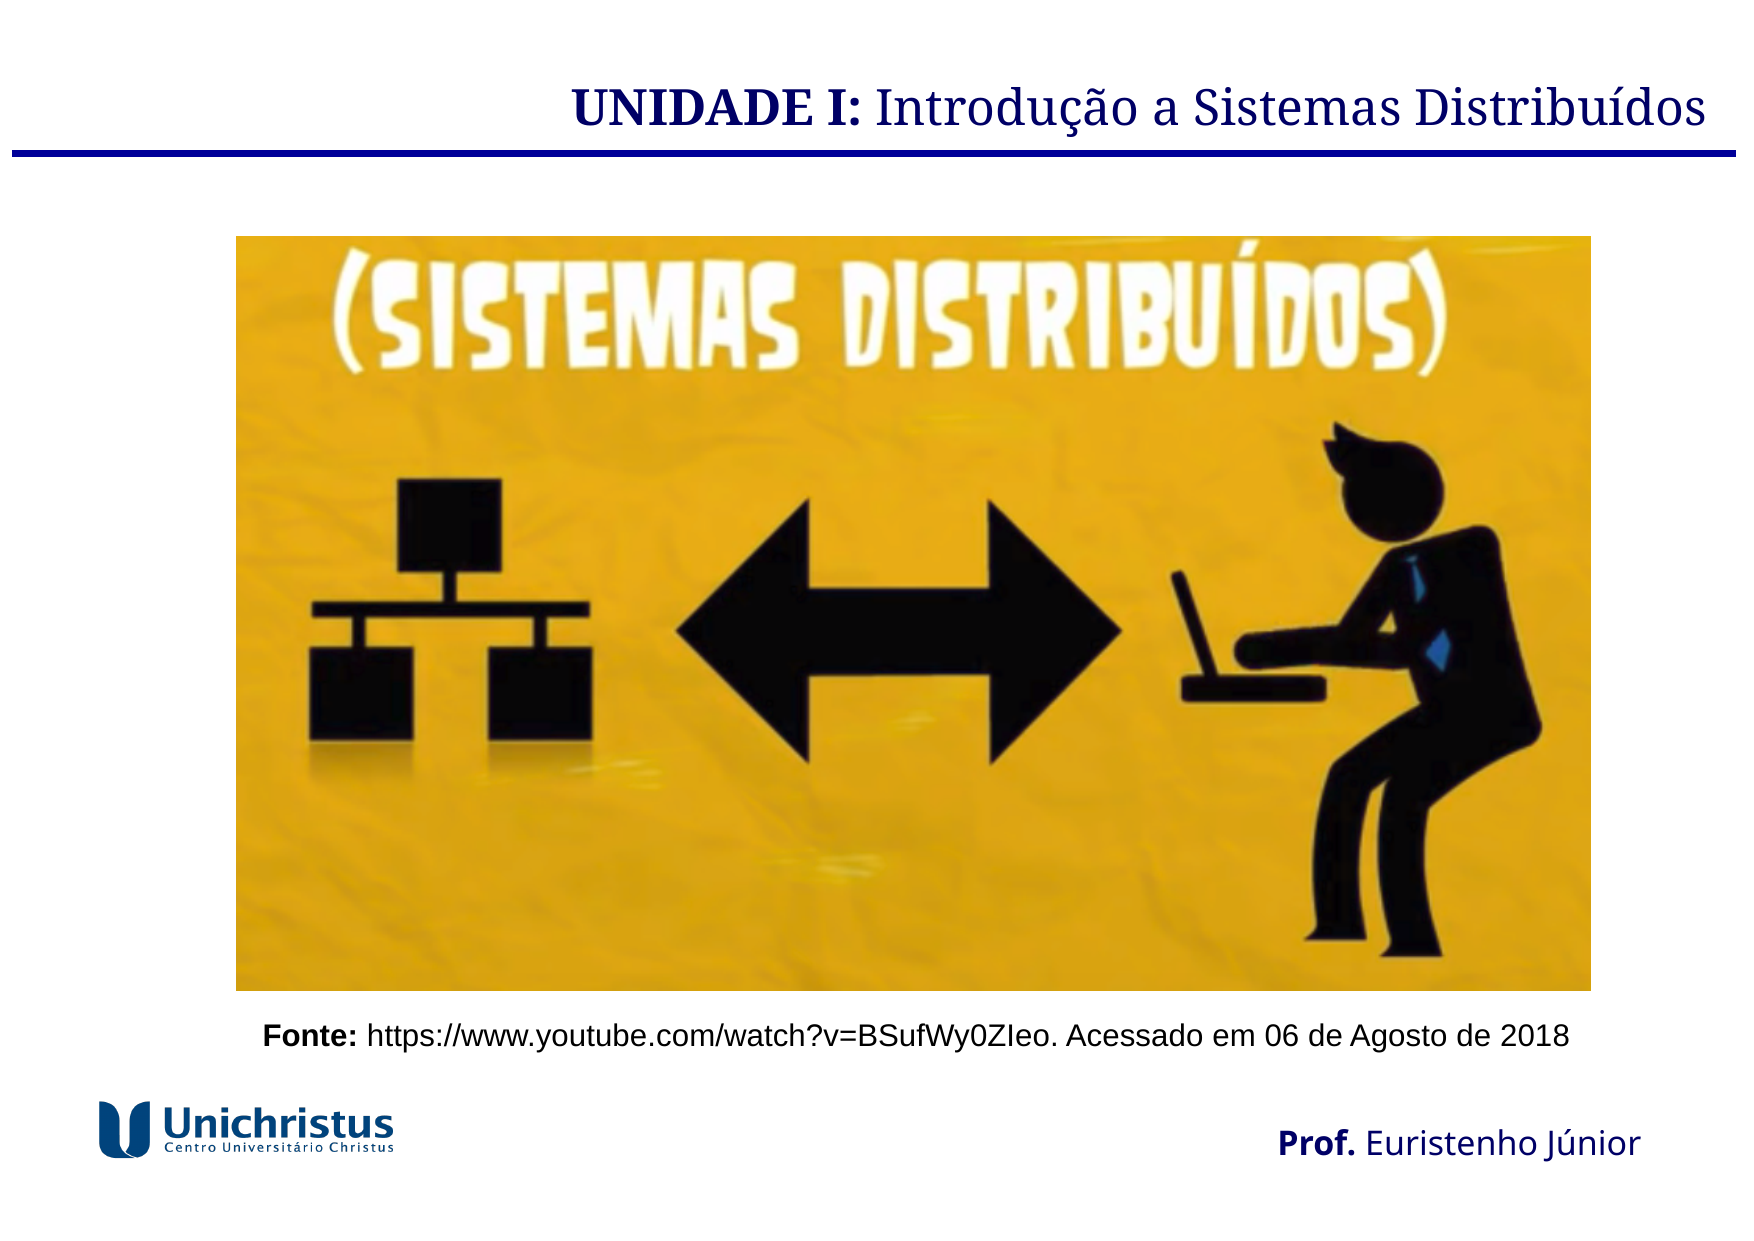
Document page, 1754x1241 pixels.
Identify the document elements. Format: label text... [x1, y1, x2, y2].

text_box UNIDADE I: Introdução a Sistemas Distribuídos [556, 157, 1708, 161]
text_box Prof. Euristenho Júnior [1262, 1111, 1695, 1167]
picture [94, 1098, 398, 1160]
text_box UNIDADE I: Introdução a Sistemas Distribuídos [556, 64, 1708, 150]
picture [236, 236, 1591, 991]
text_box Fonte: https://www.youtube.com/watch?v=BSufWy0ZIeo. Acessado em 06 de Agosto de 2018 [248, 1011, 1642, 1069]
